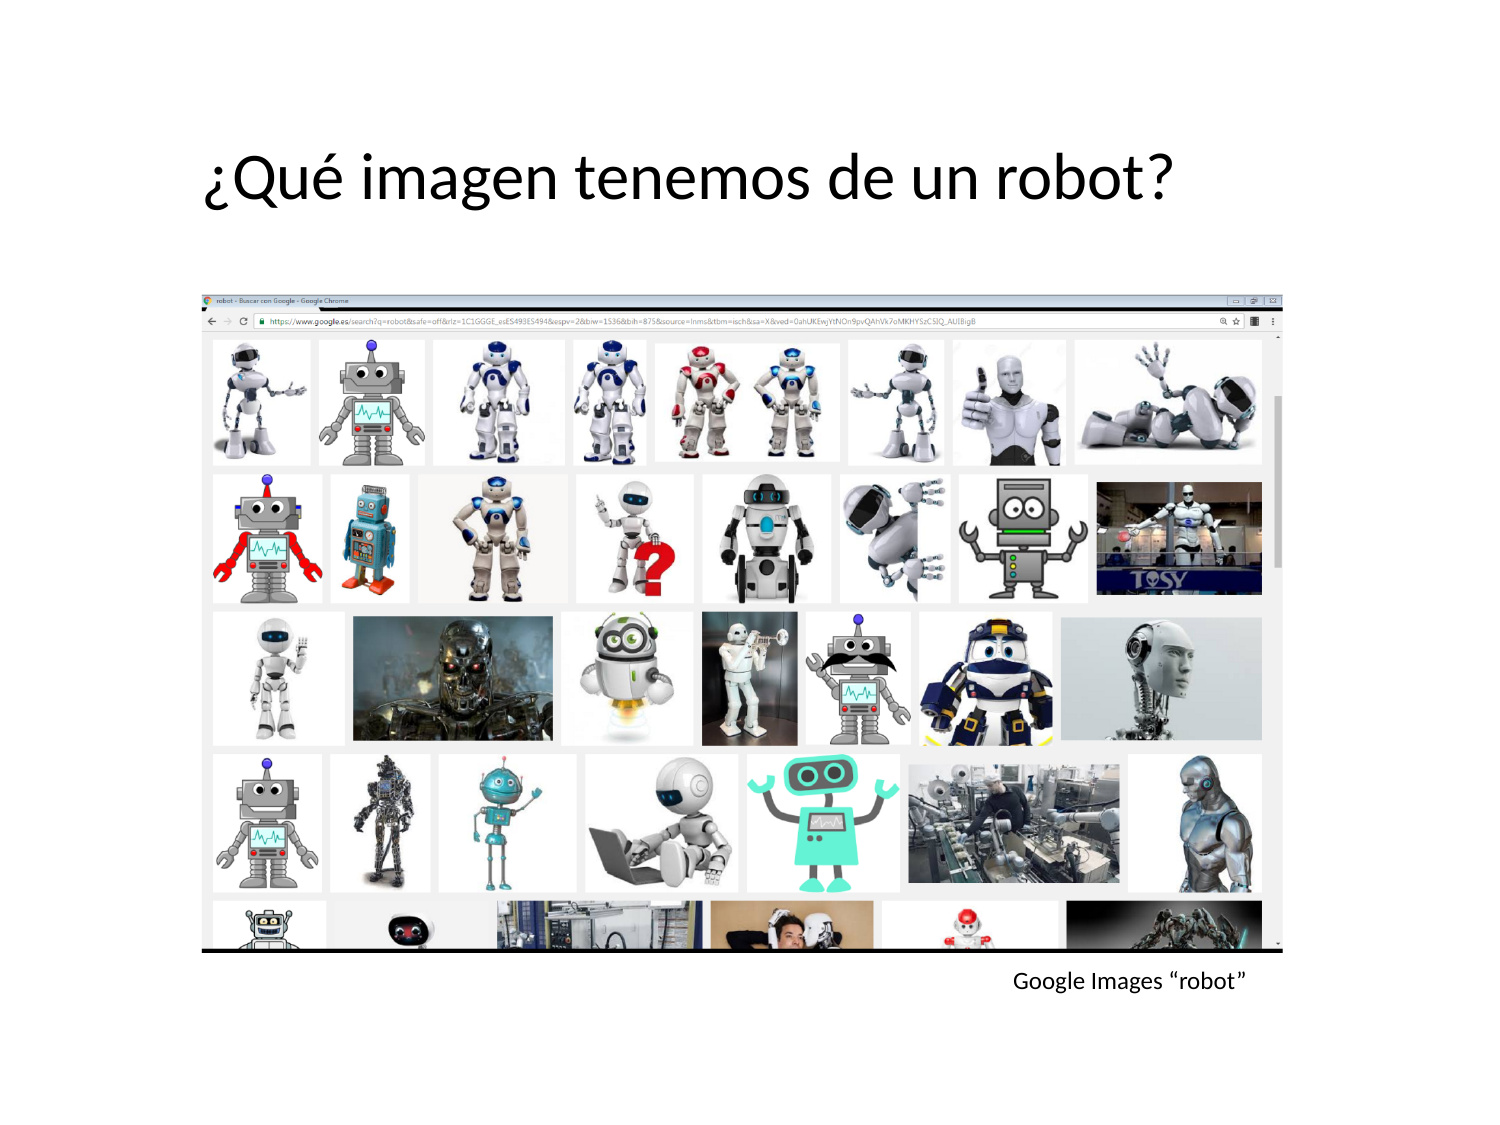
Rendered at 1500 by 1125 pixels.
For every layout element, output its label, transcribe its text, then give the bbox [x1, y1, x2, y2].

picture [197, 290, 1287, 953]
text_box ¿Qué imagen tenemos de un robot? [185, 125, 1285, 222]
text_box Google Images “robot” [998, 956, 1436, 1003]
